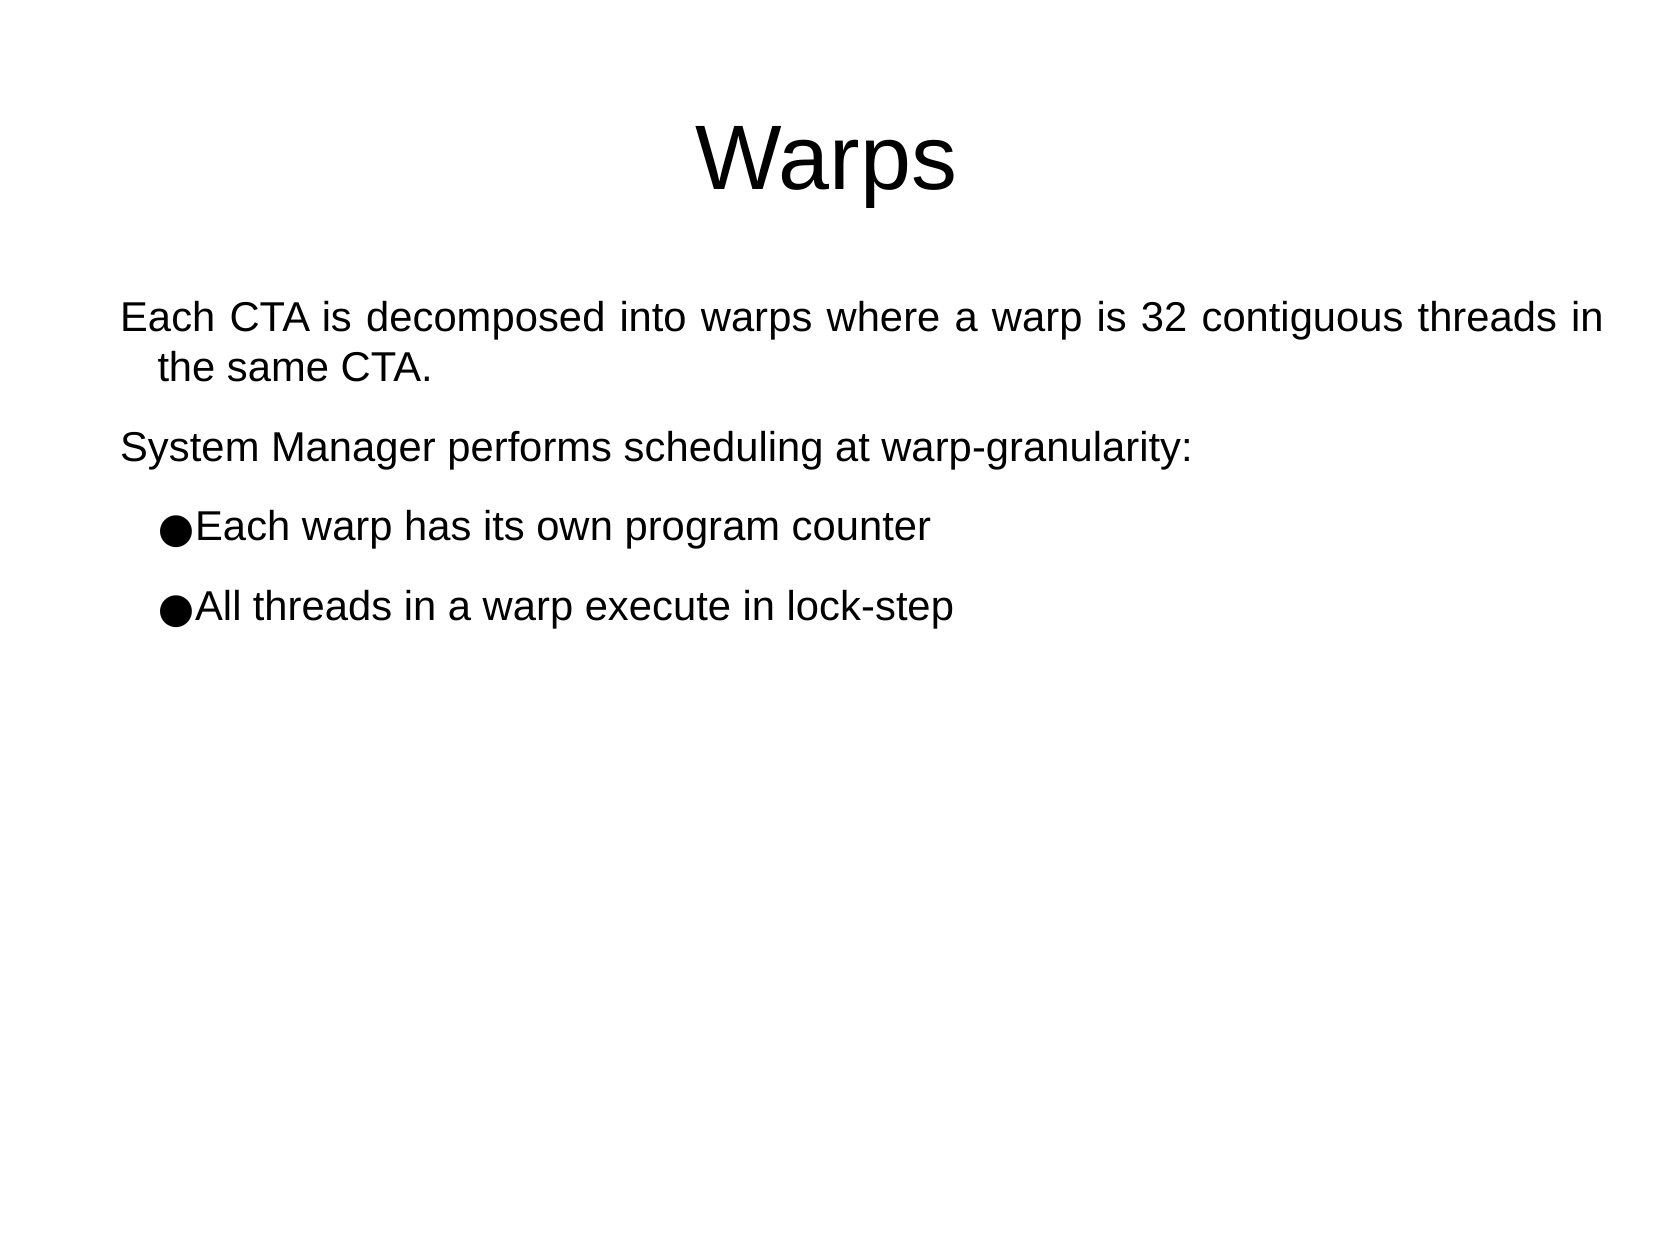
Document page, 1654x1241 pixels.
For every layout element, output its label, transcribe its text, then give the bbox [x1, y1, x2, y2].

text_box Each CTA is decomposed into warps where a warp is 32 contiguous threads in the same CTA. System Manager performs scheduling at warp-granularity: Each warp has its own program counter All threads in a warp execute in lock-step [83, 290, 1605, 1109]
text_box Warps [83, 49, 1571, 257]
